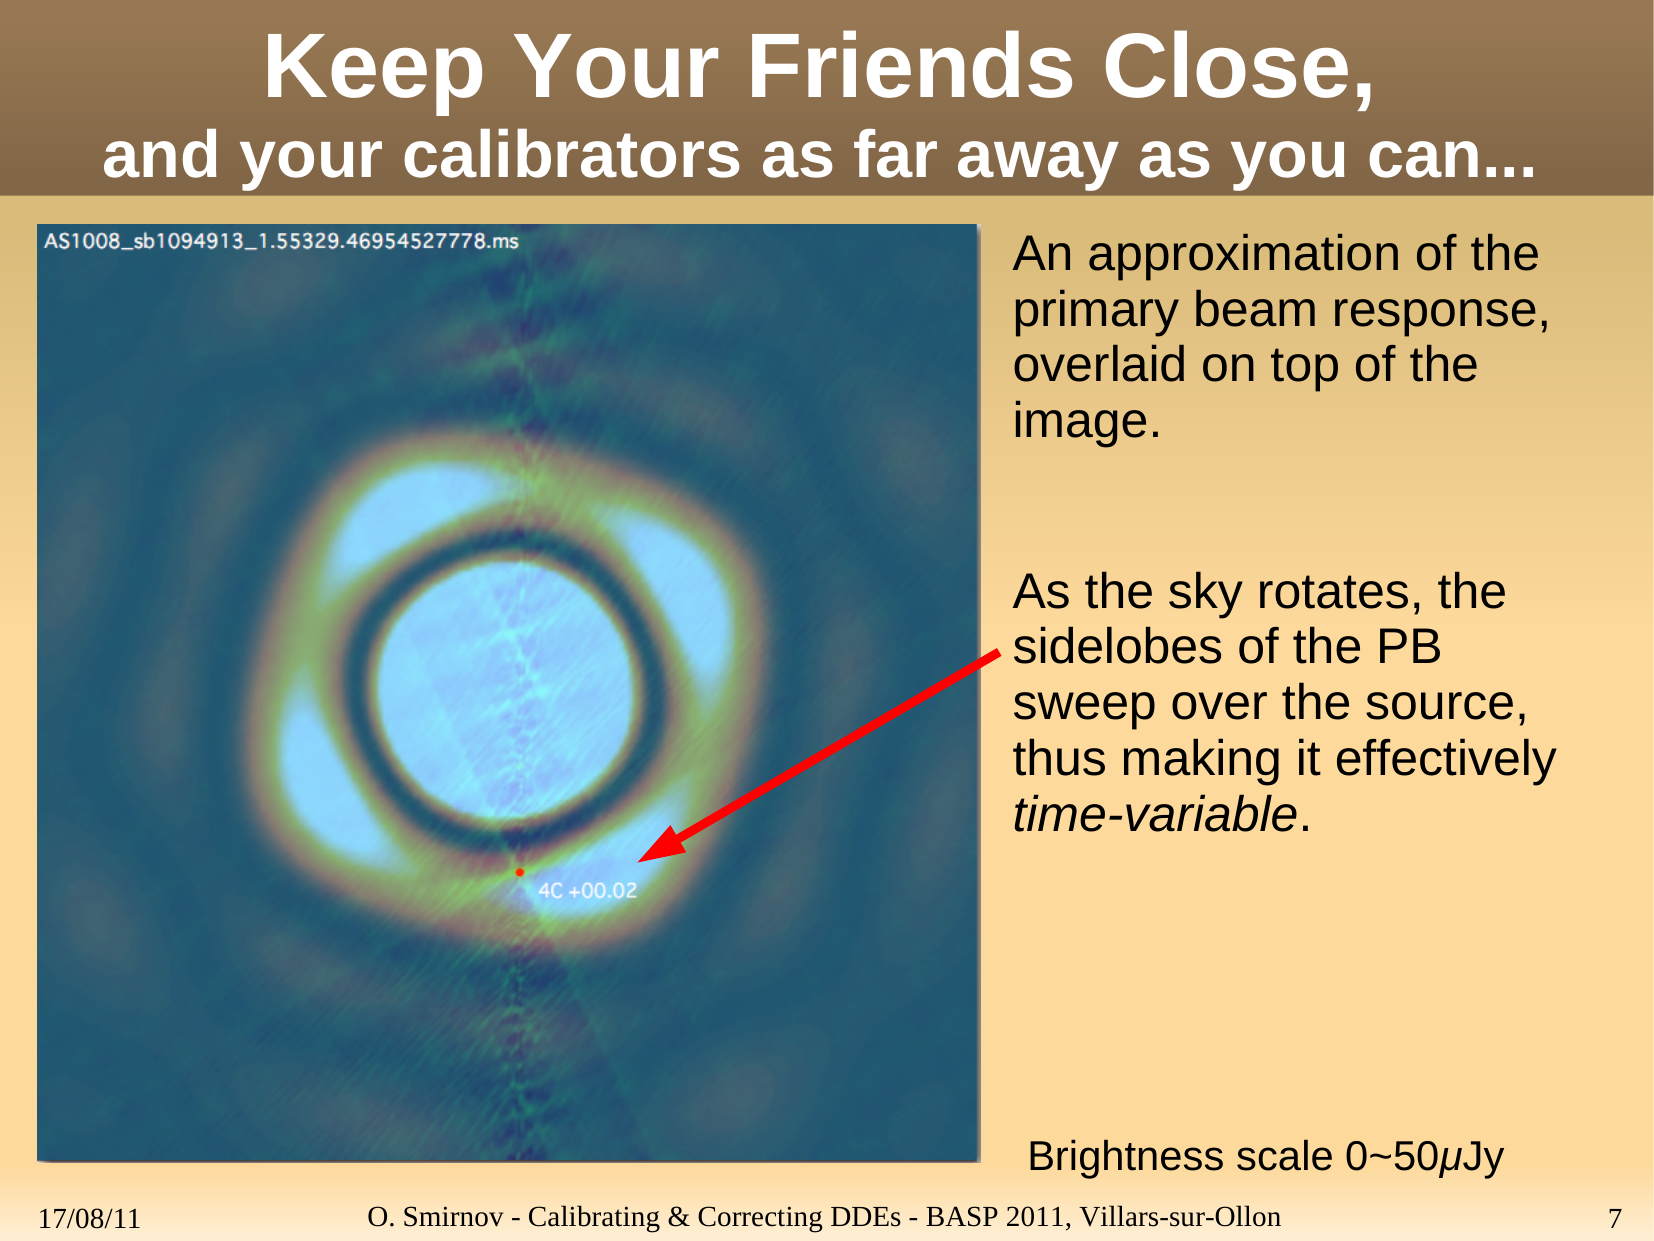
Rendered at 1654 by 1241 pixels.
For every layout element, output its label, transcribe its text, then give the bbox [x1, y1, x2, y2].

text_box Brightness scale 0~50μJy [1012, 1125, 1654, 1187]
title Keep Your Friends Close, and your calibrators as far away as you can... [76, 7, 1565, 200]
list An approximation of the primary beam response, overlaid on top of the image. As the sky rotates, the sidelobes of the PB sweep over the source, thus making it effectively time-variable. [1012, 225, 1601, 1104]
picture [0, 0, 1654, 1241]
